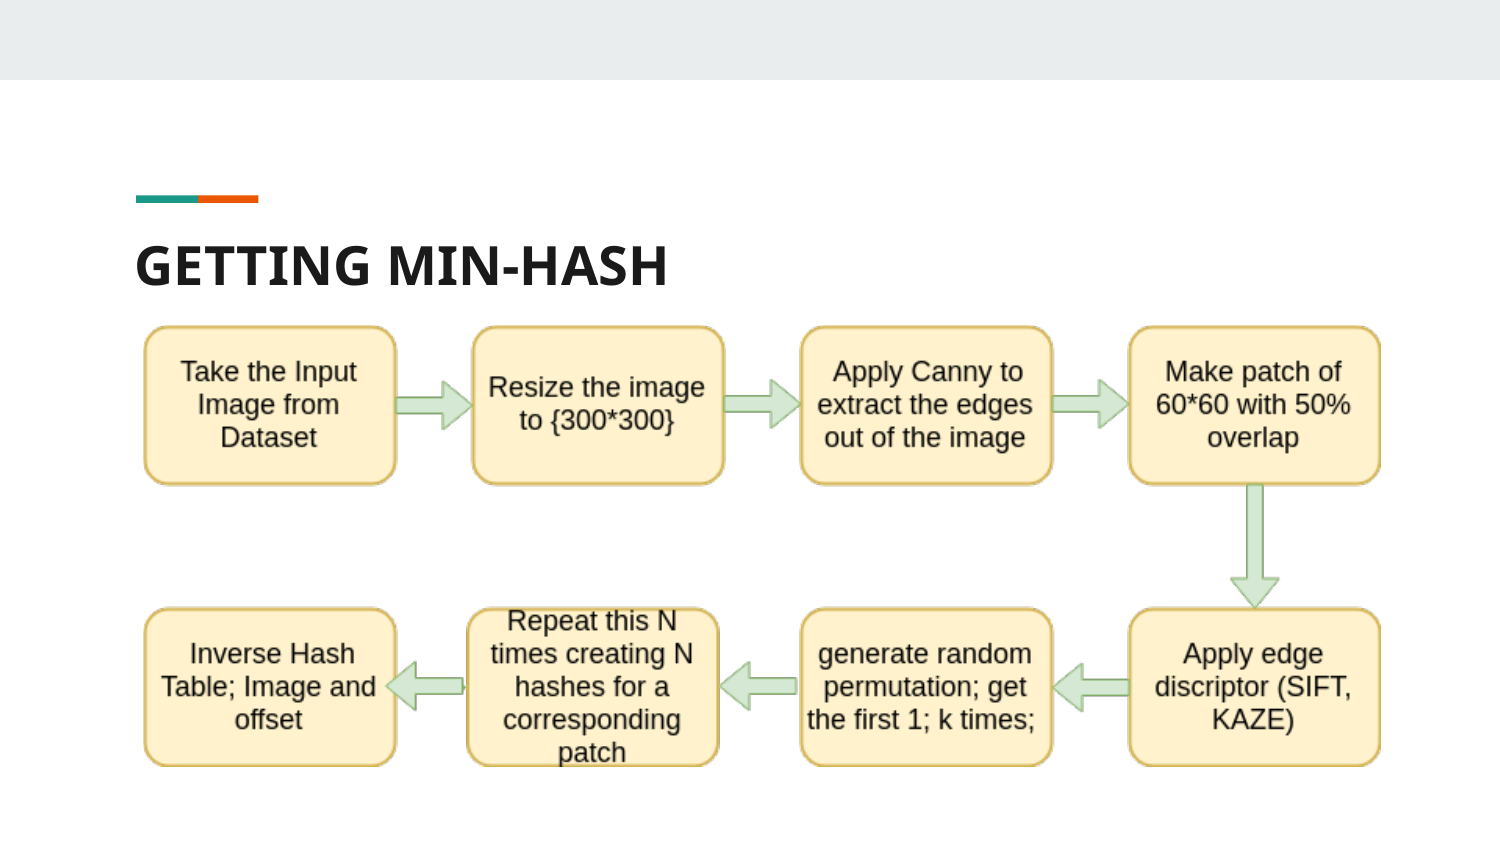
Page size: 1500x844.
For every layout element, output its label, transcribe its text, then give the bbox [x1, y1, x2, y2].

picture [143, 325, 1381, 767]
title GETTING MIN-HASH [119, 216, 1381, 305]
